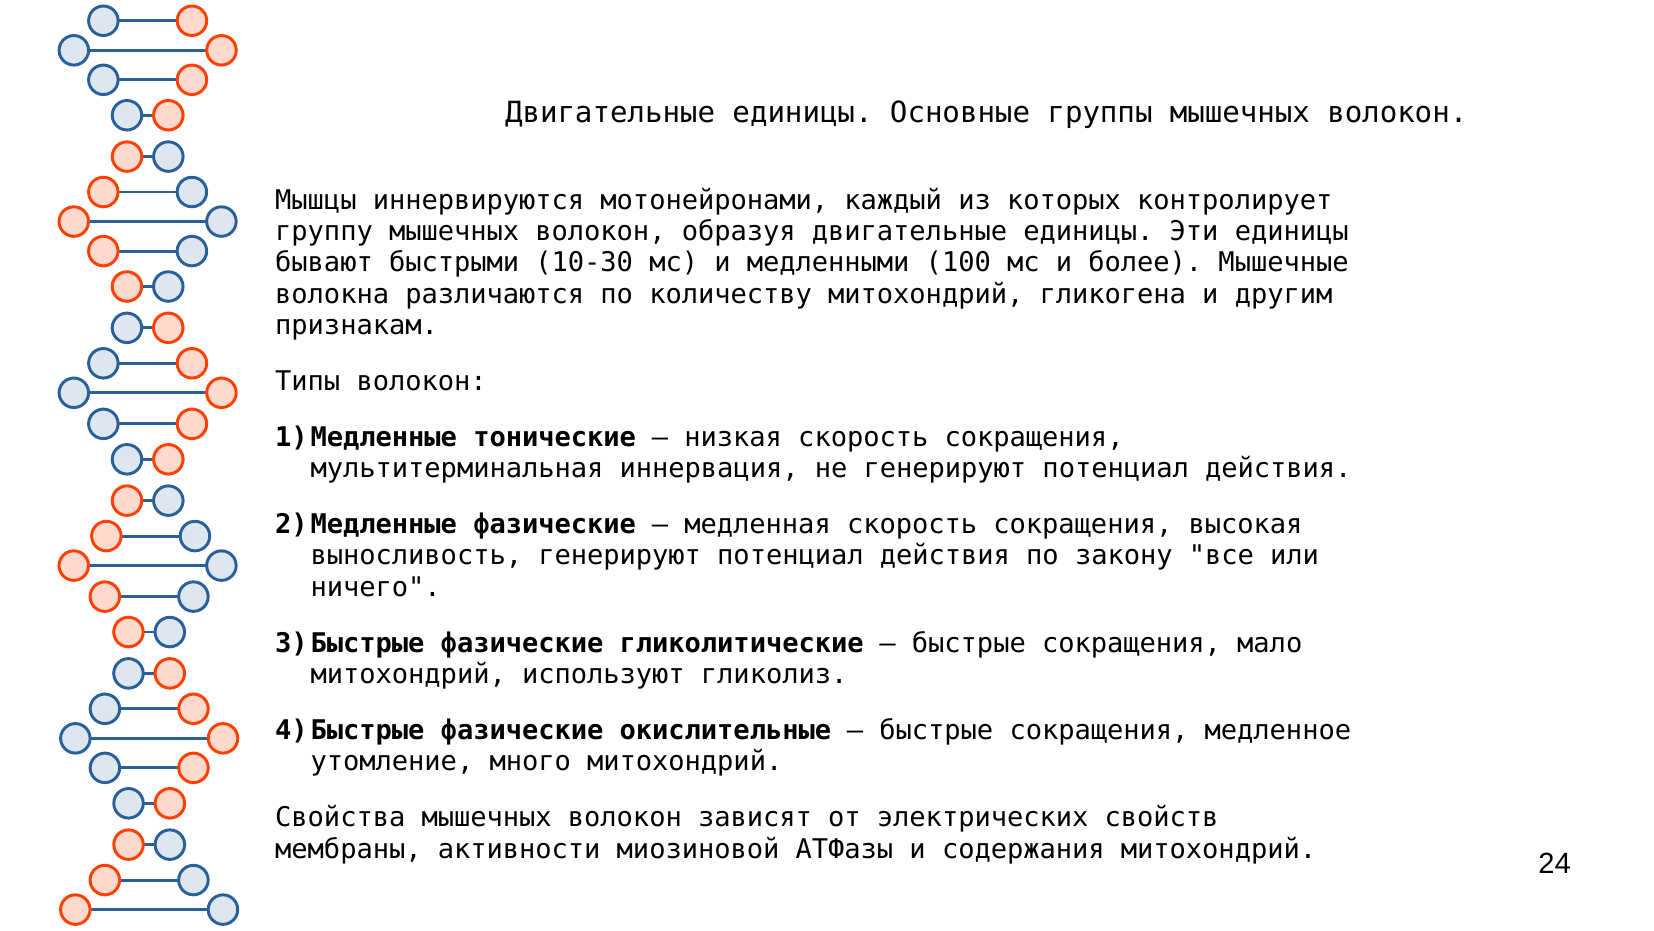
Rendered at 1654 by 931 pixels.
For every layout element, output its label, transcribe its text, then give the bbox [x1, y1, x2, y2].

text_box Мышцы иннервируются мотонейронами, каждый из которых контролирует группу мышечных волокон, образуя двигательные единицы. Эти единицы бывают быстрыми (10-30 мс) и медленными (100 мс и более). Мышечные волокна различаются по количеству митохондрий, гликогена и другим признакам. Типы волокон: Медленные тонические – низкая скорость сокращения, мультитерминальная иннервация, не генерируют потенциал действия. Медленные фазические – медленная скорость сокращения, высокая выносливость, генерируют потенциал действия по закону "все или ничего". Быстрые фазические гликолитические – быстрые сокращения, мало митохондрий, используют гликолиз. Быстрые фазические окислительные – быстрые сокращения, медленное утомление, много митохондрий. Свойства мышечных волокон зависят от электрических свойств мембраны, активности миозиновой АТФазы и содержания митохондрий. [260, 177, 1368, 677]
title Двигательные единицы. Основные группы мышечных волокон. [265, 35, 1595, 189]
